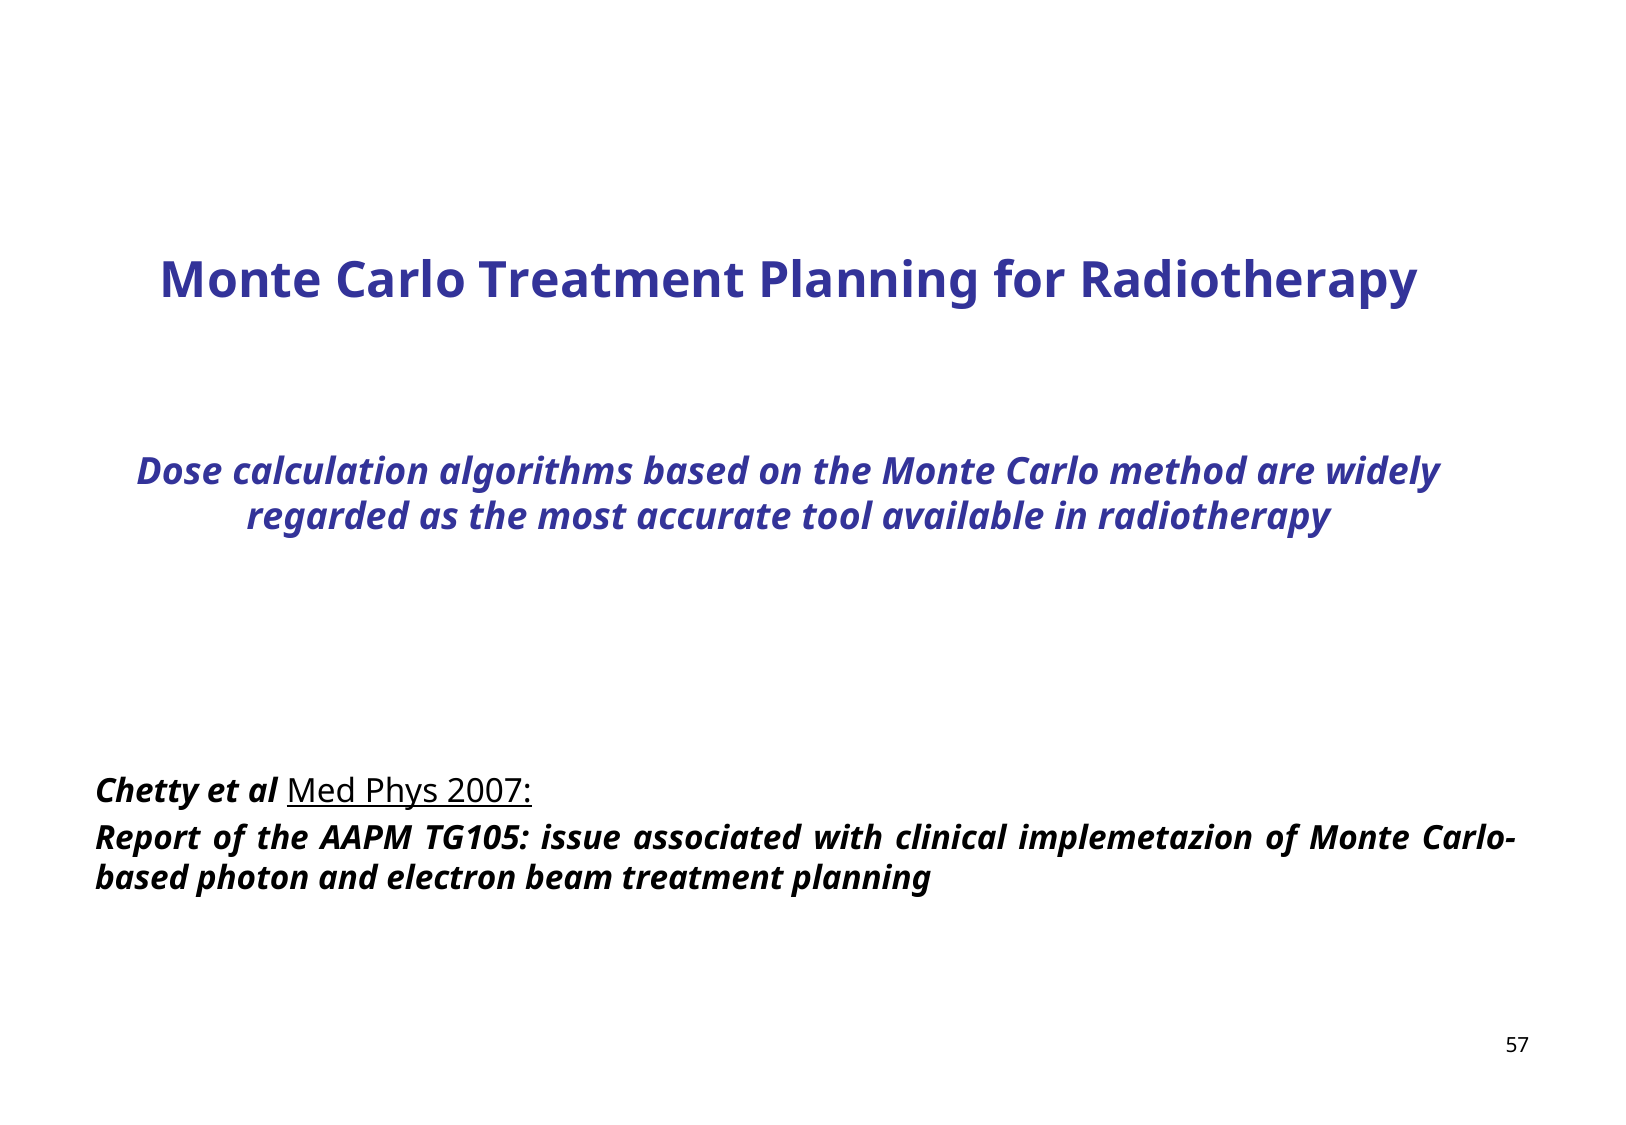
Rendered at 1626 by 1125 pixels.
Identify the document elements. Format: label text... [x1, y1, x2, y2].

text_box Chetty et al Med Phys 2007: Report of the AAPM TG105: issue associated with clinical implemetazion of Monte Carlo-based photon and electron beam treatment planning [80, 761, 1534, 905]
text_box Monte Carlo Treatment Planning for Radiotherapy Dose calculation algorithms based on the Monte Carlo method are widely regarded as the most accurate tool available in radiotherapy [68, 239, 1510, 614]
